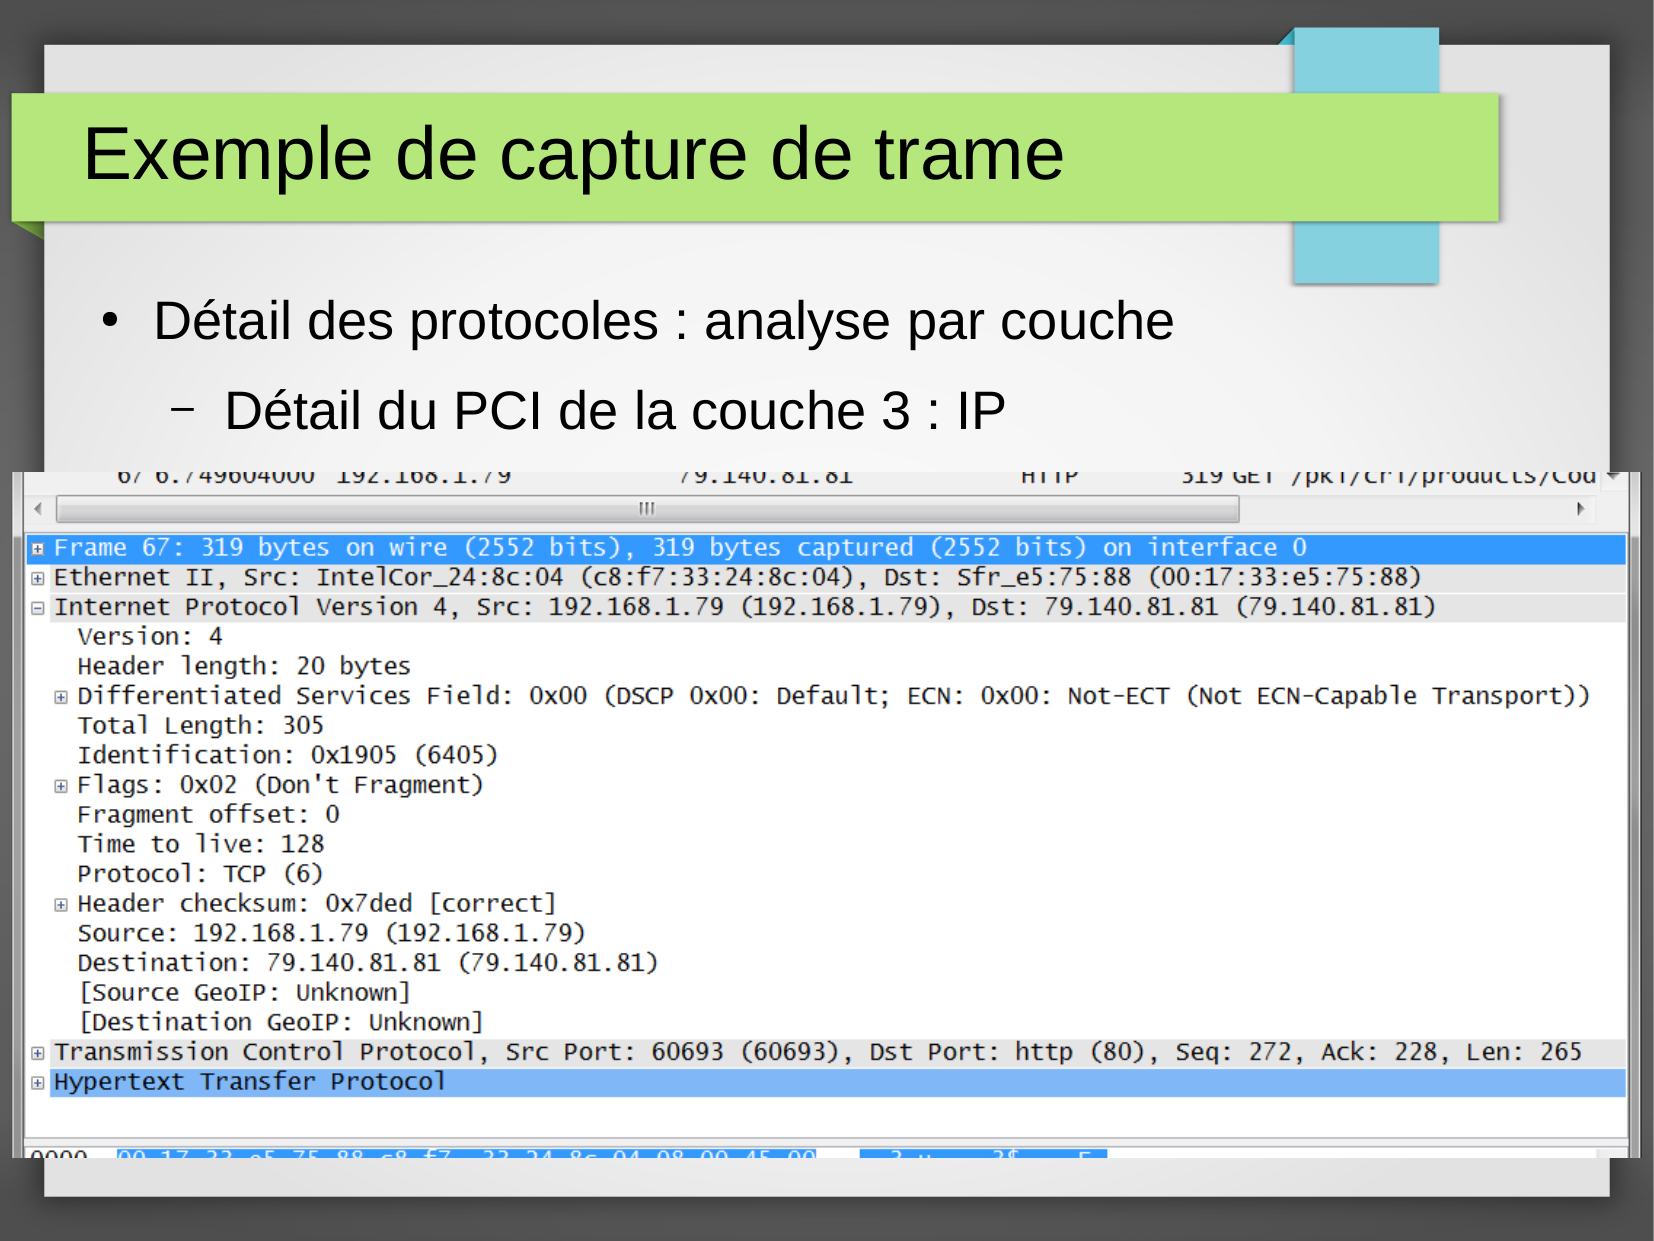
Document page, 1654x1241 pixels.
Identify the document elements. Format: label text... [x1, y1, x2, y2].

title Exemple de capture de trame [82, 94, 1264, 213]
list Détail des protocoles : analyse par couche Détail du PCI de la couche 3 : IP [82, 290, 1571, 472]
picture [0, 0, 1654, 1241]
